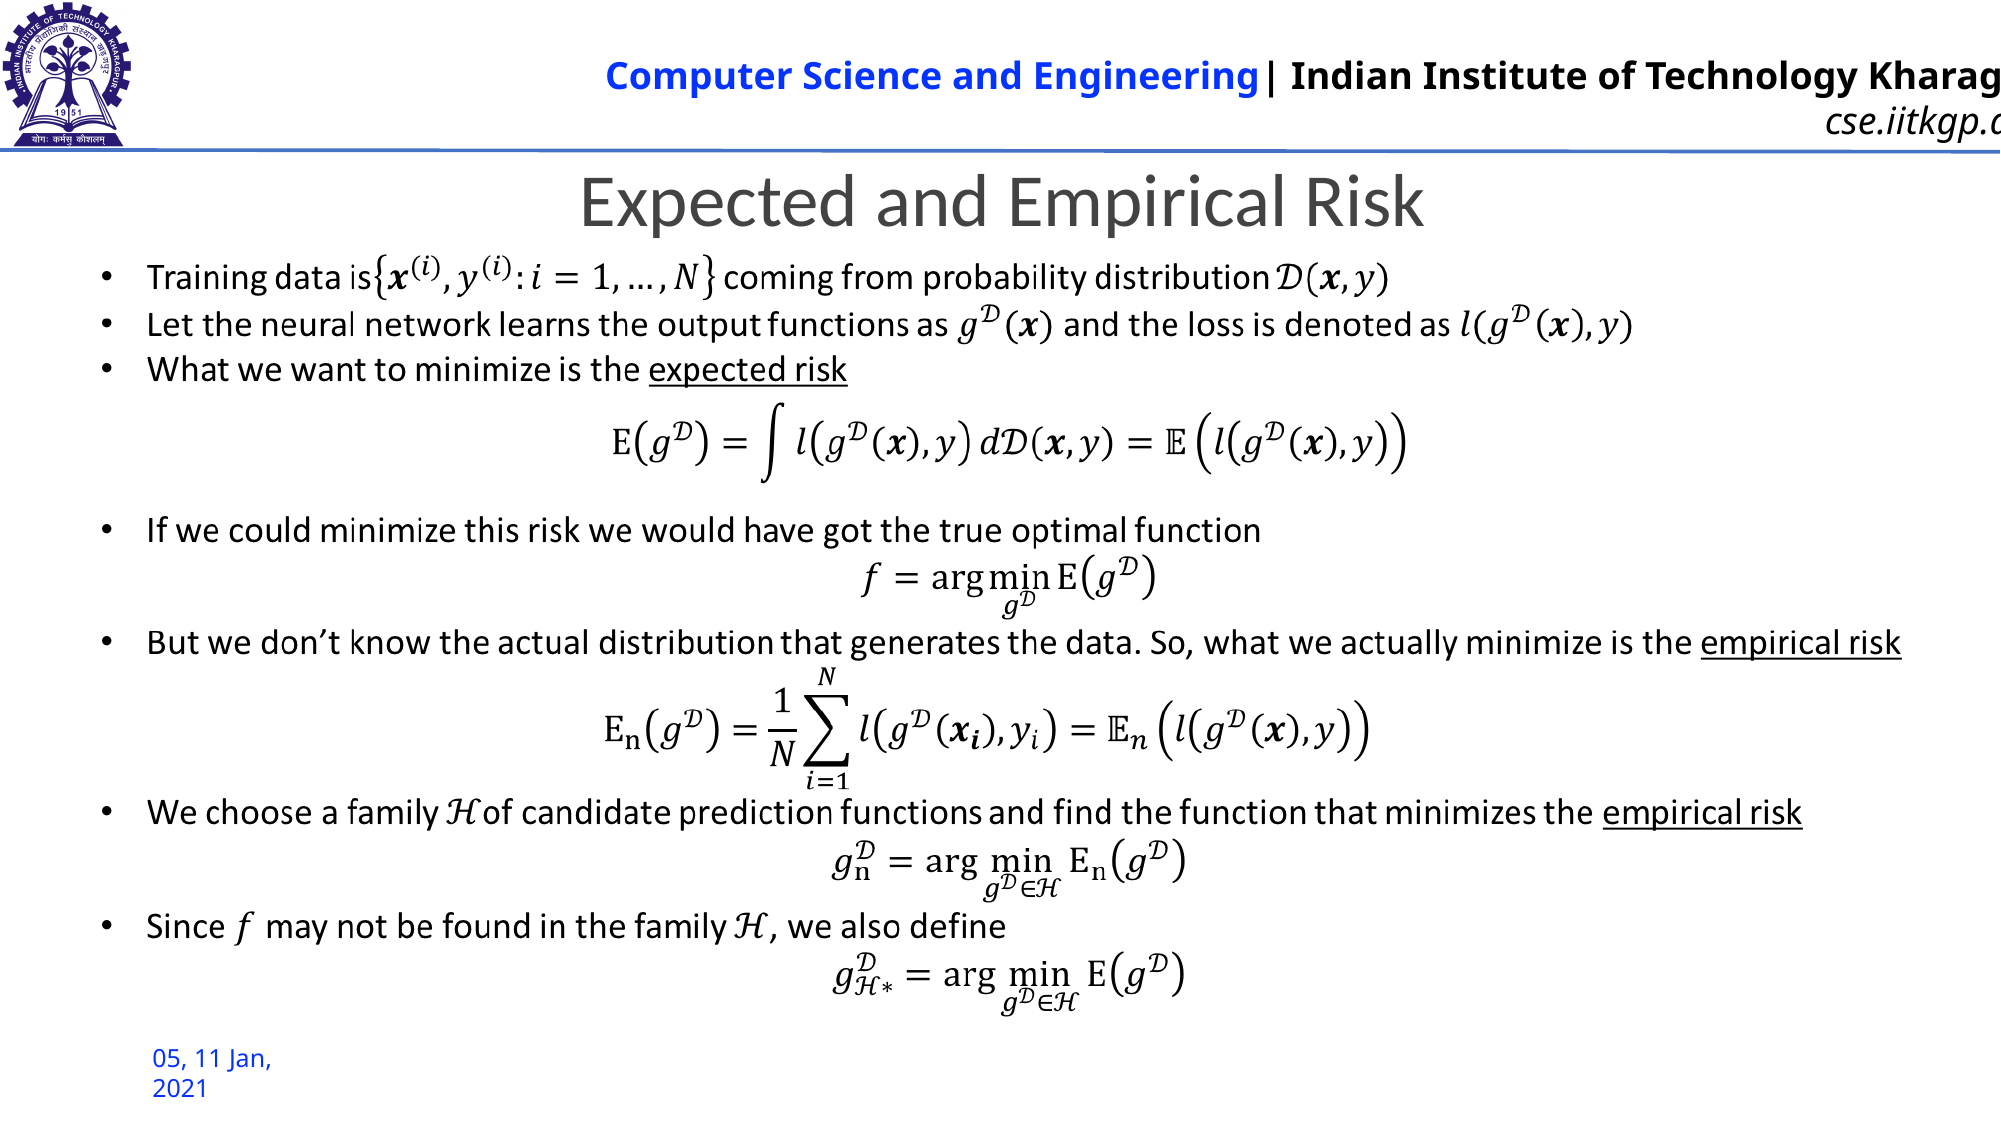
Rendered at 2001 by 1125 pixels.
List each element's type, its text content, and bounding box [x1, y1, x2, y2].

picture [2, 2, 131, 147]
text_box [79, 240, 1924, 1025]
text_box Expected and Empirical Risk [305, 136, 1702, 232]
slide_number 05, 11 Jan, 2021 [137, 1042, 331, 1103]
